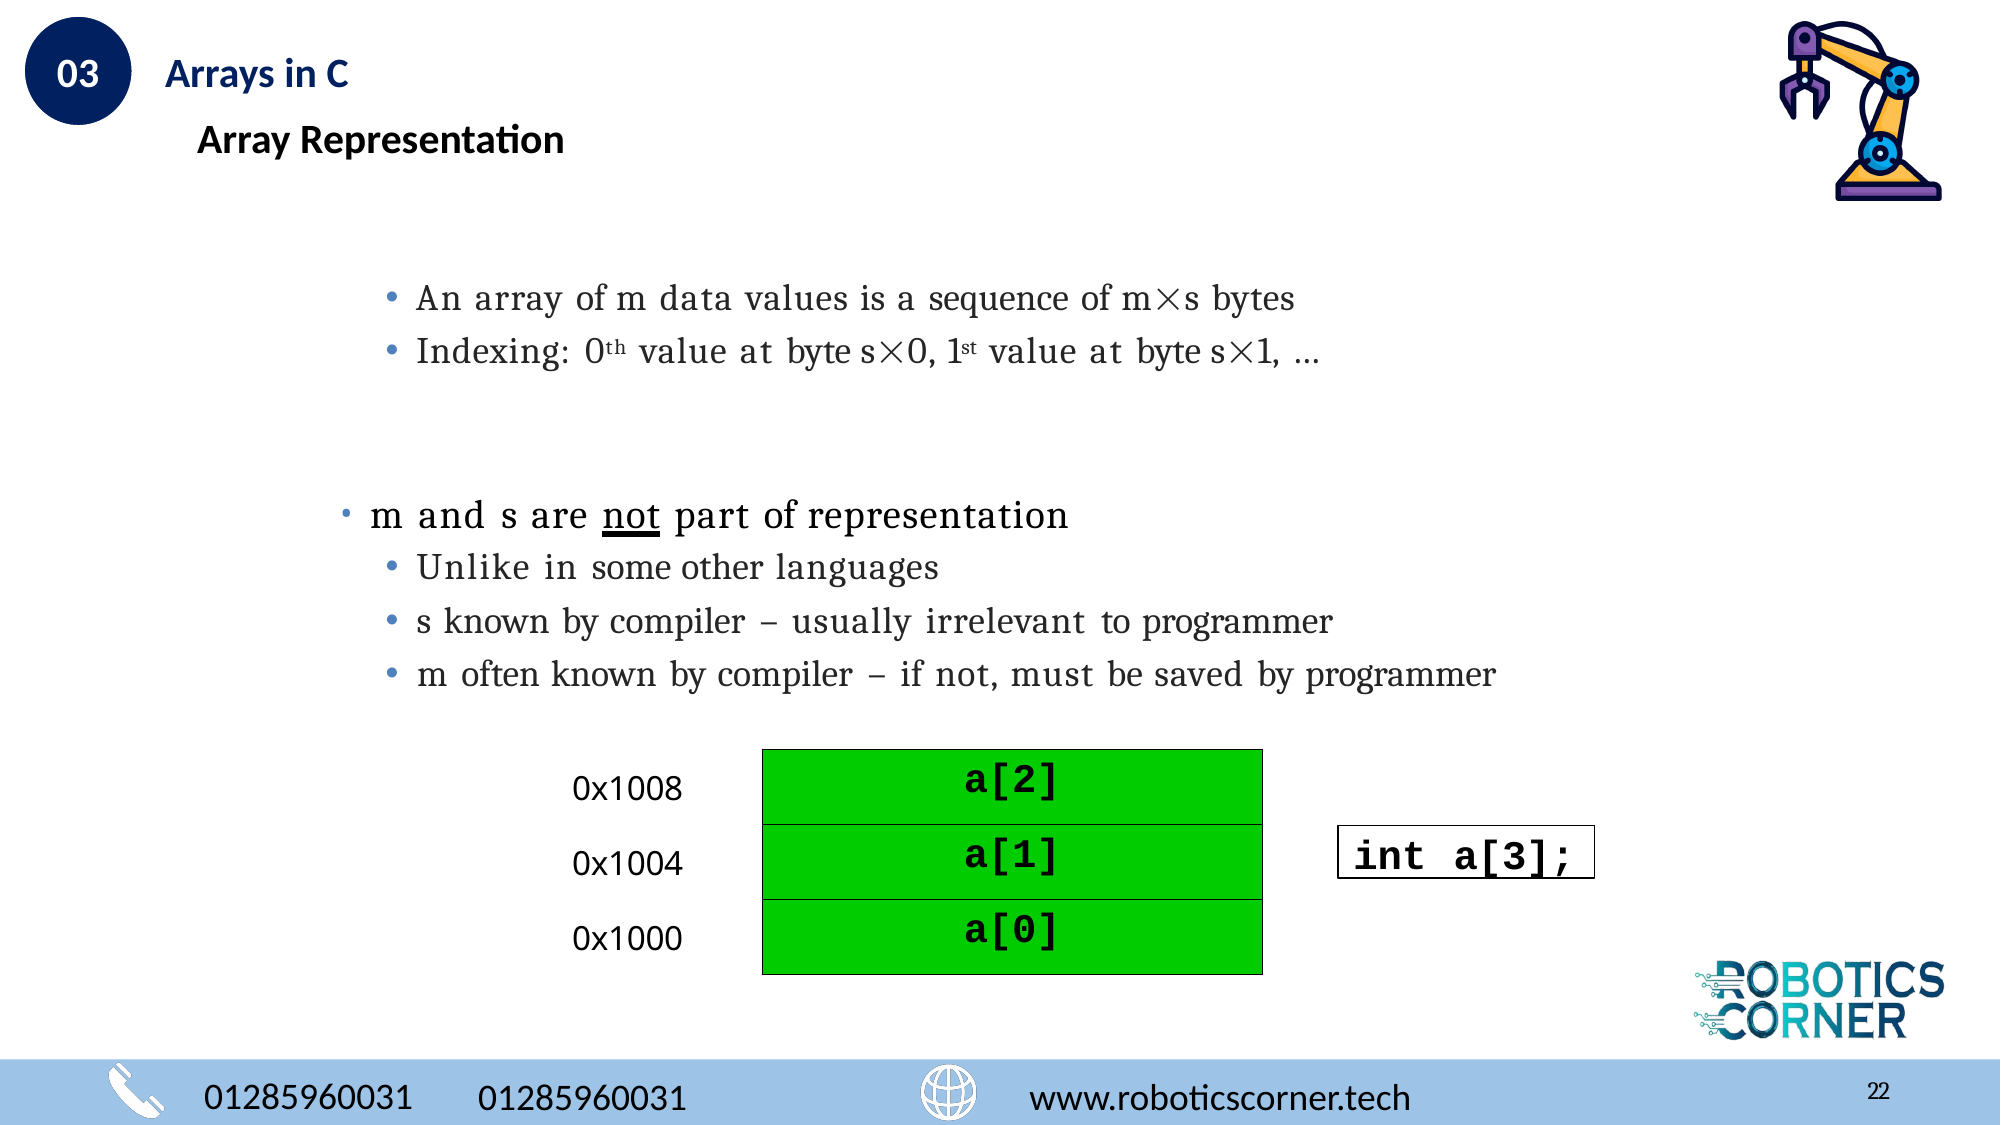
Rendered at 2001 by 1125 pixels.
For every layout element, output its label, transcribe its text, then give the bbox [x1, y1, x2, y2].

text_box Arrays in C [150, 38, 622, 103]
picture [915, 1059, 981, 1125]
table_cell a[1] [763, 825, 1262, 899]
text_box 03 [22, 14, 134, 128]
table_header a[2] [763, 750, 1262, 824]
picture [1680, 859, 1953, 1059]
text_box 🞄 An array of m data values is a sequence of ms bytes 🞄 Indexing: 0th value at byte s0, 1st value at byte s1, … m and s are not part of representation 🞄 Unlike in some other languages 🞄 s known by compiler – usually irrelevant to programmer 🞄 m often known by compiler – if not, must be saved by programmer [336, 261, 1568, 694]
table_cell a[0] [763, 900, 1262, 974]
text_box 0x1008 0x1004 0x1000 [569, 764, 714, 957]
title Array Representation [195, 0, 1328, 300]
picture [1771, 21, 1950, 201]
text_box int a[3]; [1338, 825, 1595, 878]
picture [103, 1057, 170, 1124]
